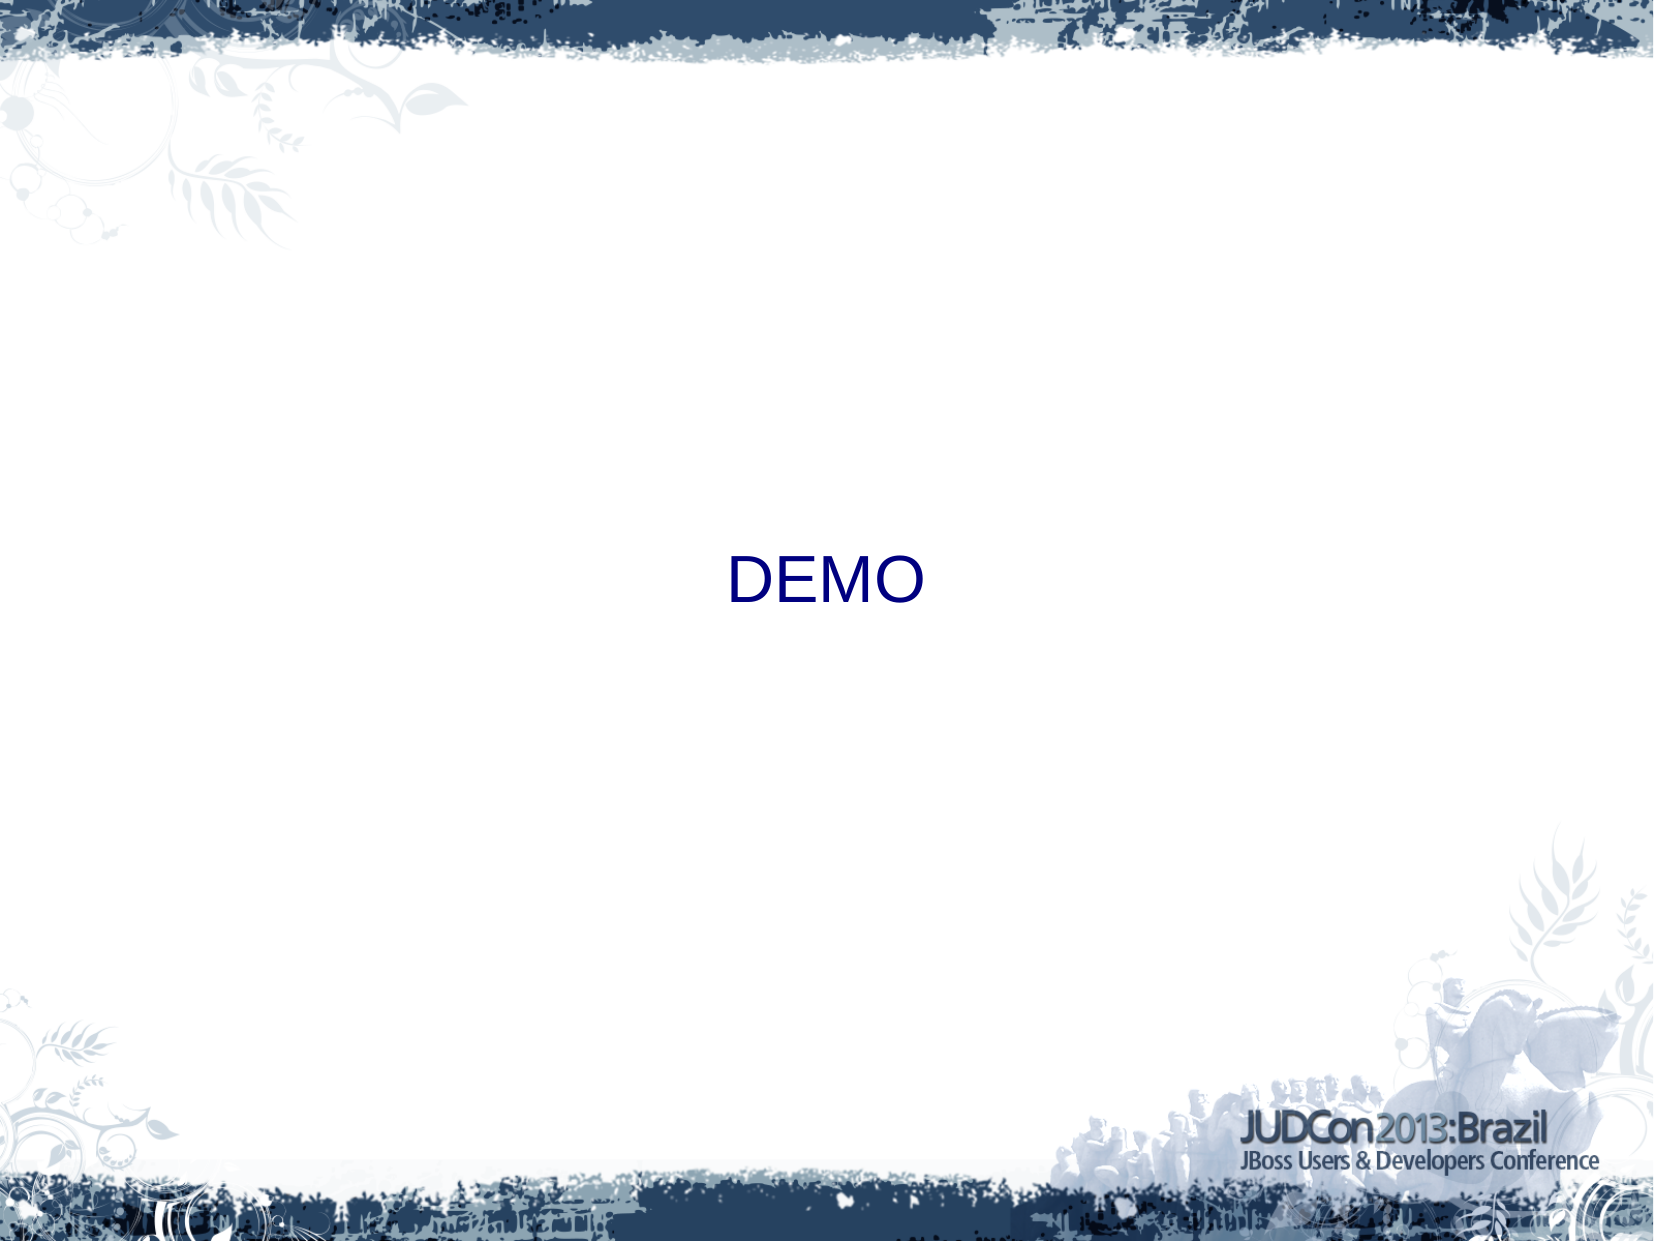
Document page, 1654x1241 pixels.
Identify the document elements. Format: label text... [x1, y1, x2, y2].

subtitle DEMO [82, 49, 1571, 1109]
picture [0, 0, 1654, 1241]
